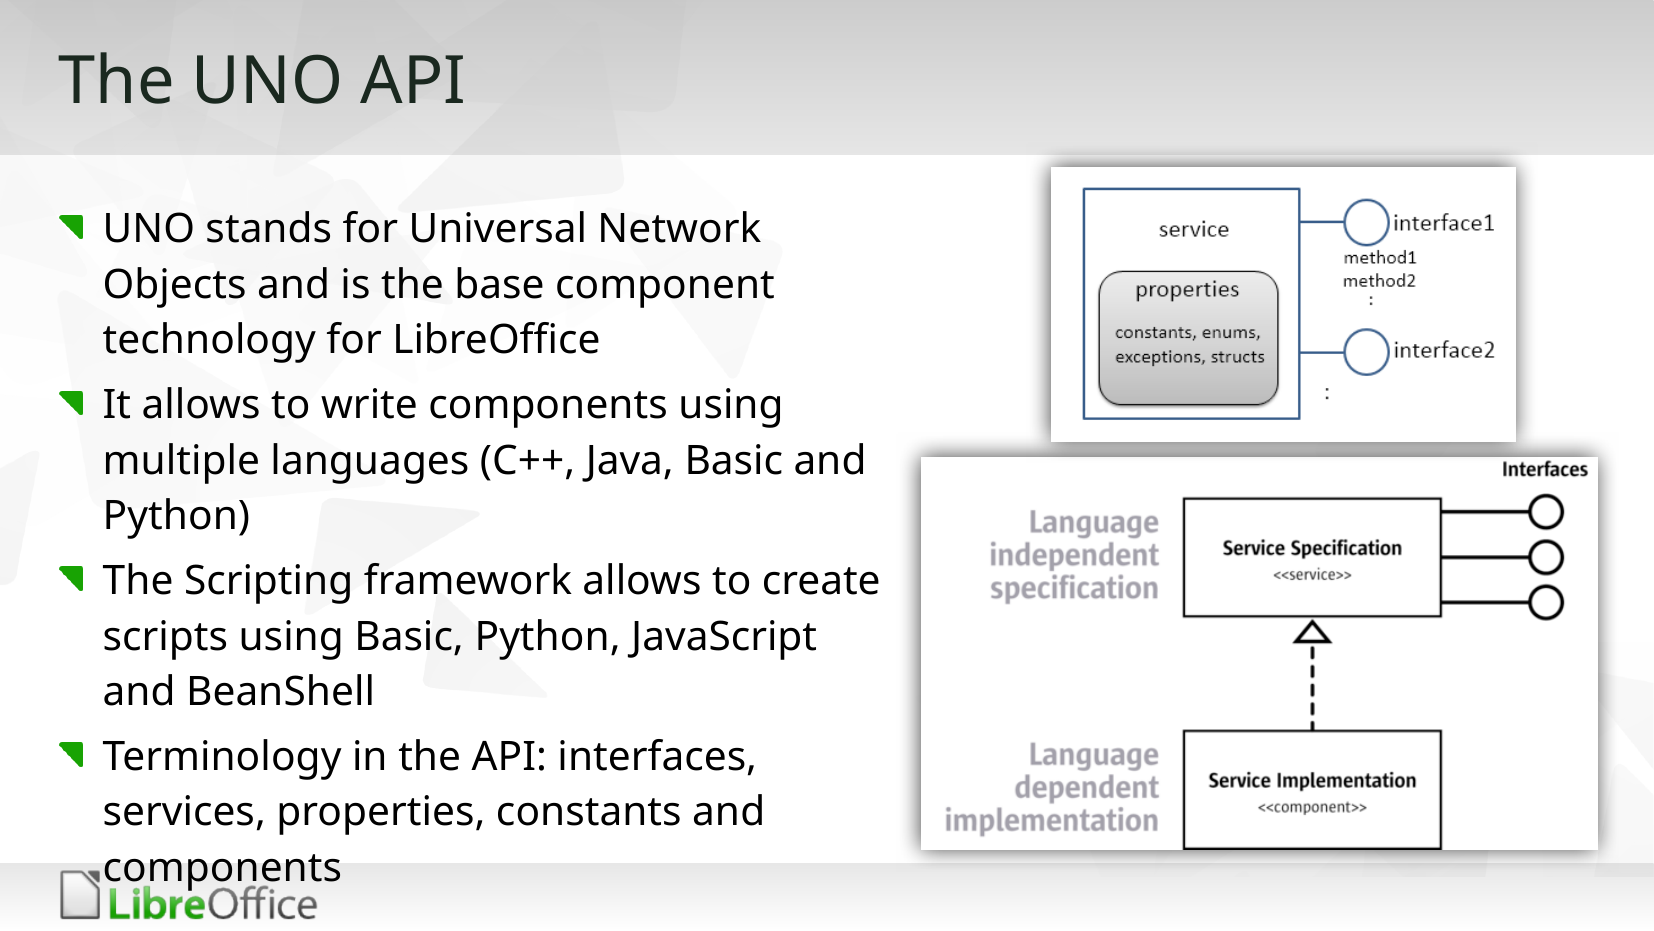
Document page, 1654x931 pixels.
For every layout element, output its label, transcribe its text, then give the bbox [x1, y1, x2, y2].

picture [41, 851, 337, 931]
picture [0, 0, 783, 698]
title The UNO API [59, 22, 1595, 133]
picture [915, 167, 1654, 877]
picture [59, 742, 83, 767]
picture [327, 862, 337, 870]
list UNO stands for Universal Network Objects and is the base component technology for LibreOffice It allows to write components using multiple languages (C++, Java, Basic and Python) The Scripting framework allows to create scripts using Basic, Python, JavaScript and BeanShell Terminology in the API: interfaces, services, properties, constants and components [59, 199, 888, 739]
